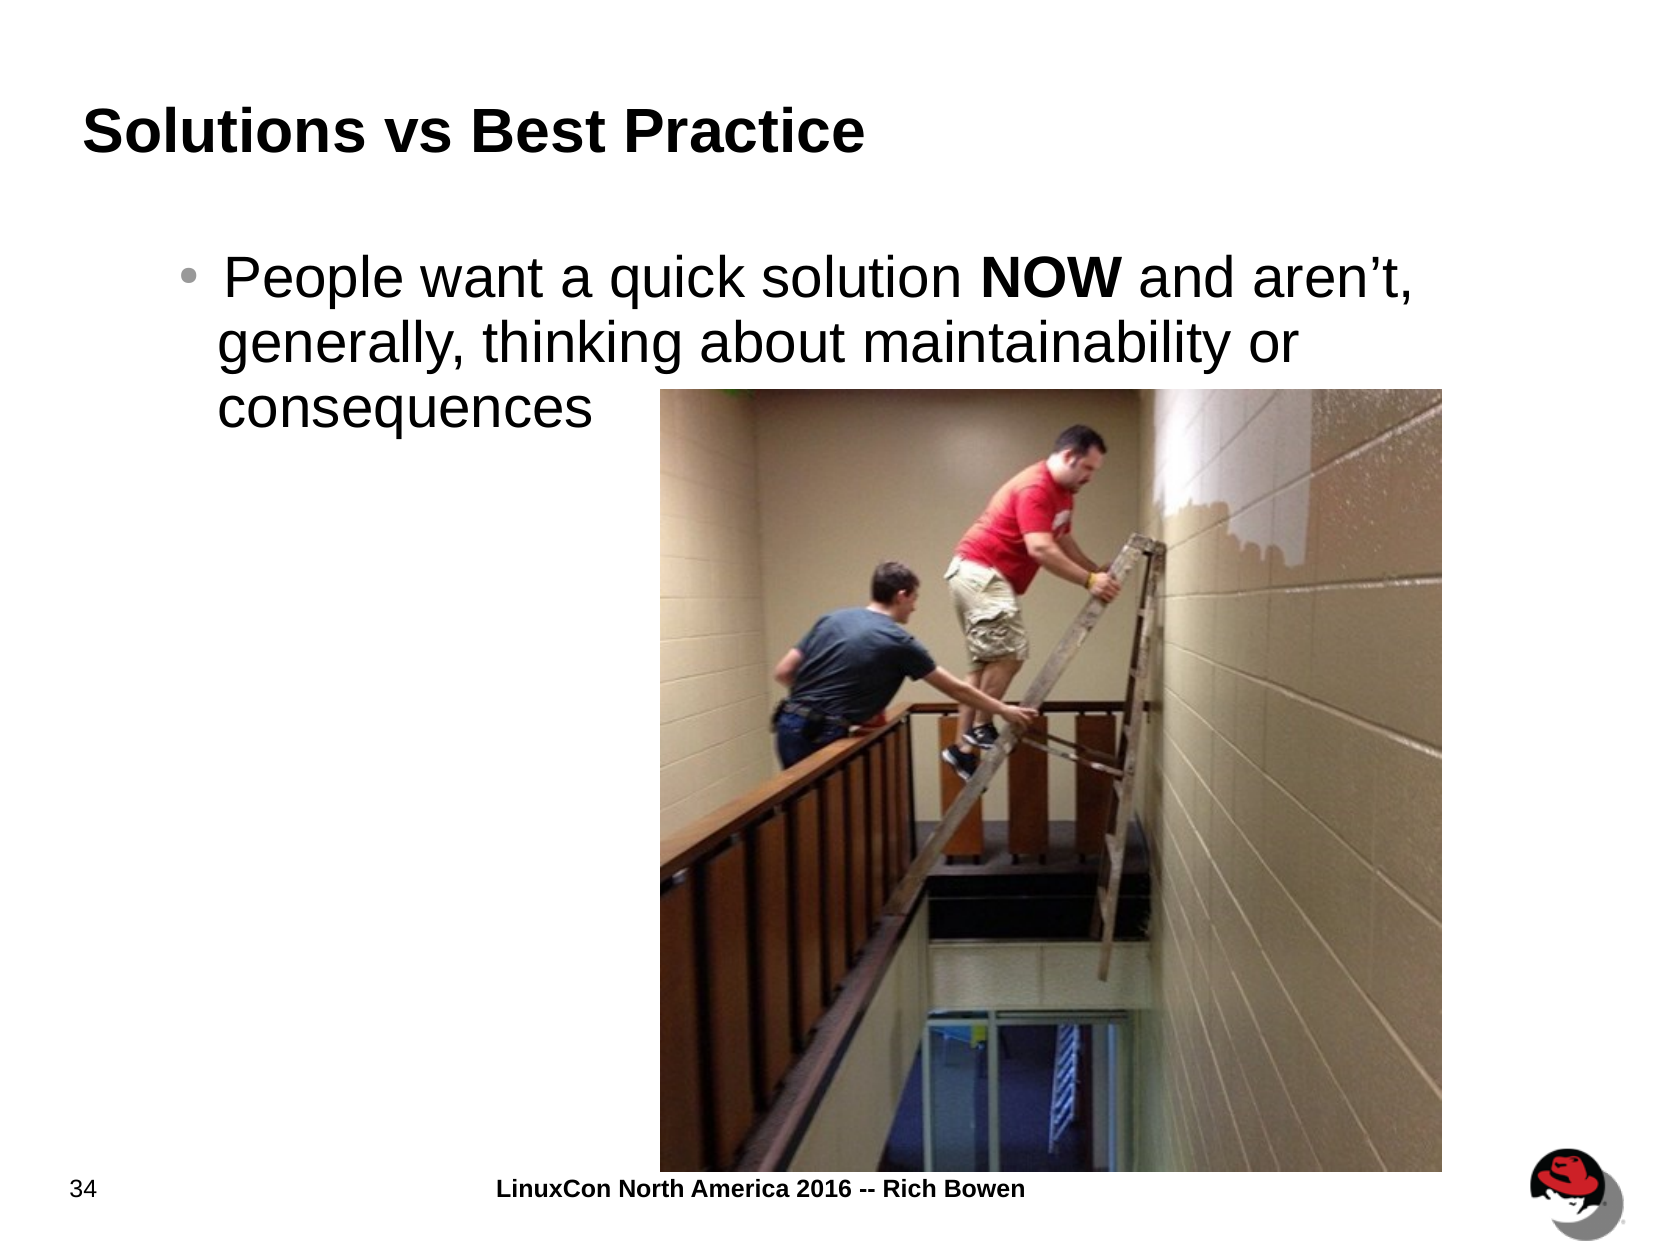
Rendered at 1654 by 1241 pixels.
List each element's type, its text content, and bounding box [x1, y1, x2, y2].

title Solutions vs Best Practice [82, 37, 1571, 226]
picture [1529, 1146, 1613, 1224]
list People want a quick solution NOW and aren’t, generally, thinking about maintainability or consequences [86, 244, 1576, 1039]
picture [660, 389, 1442, 1172]
